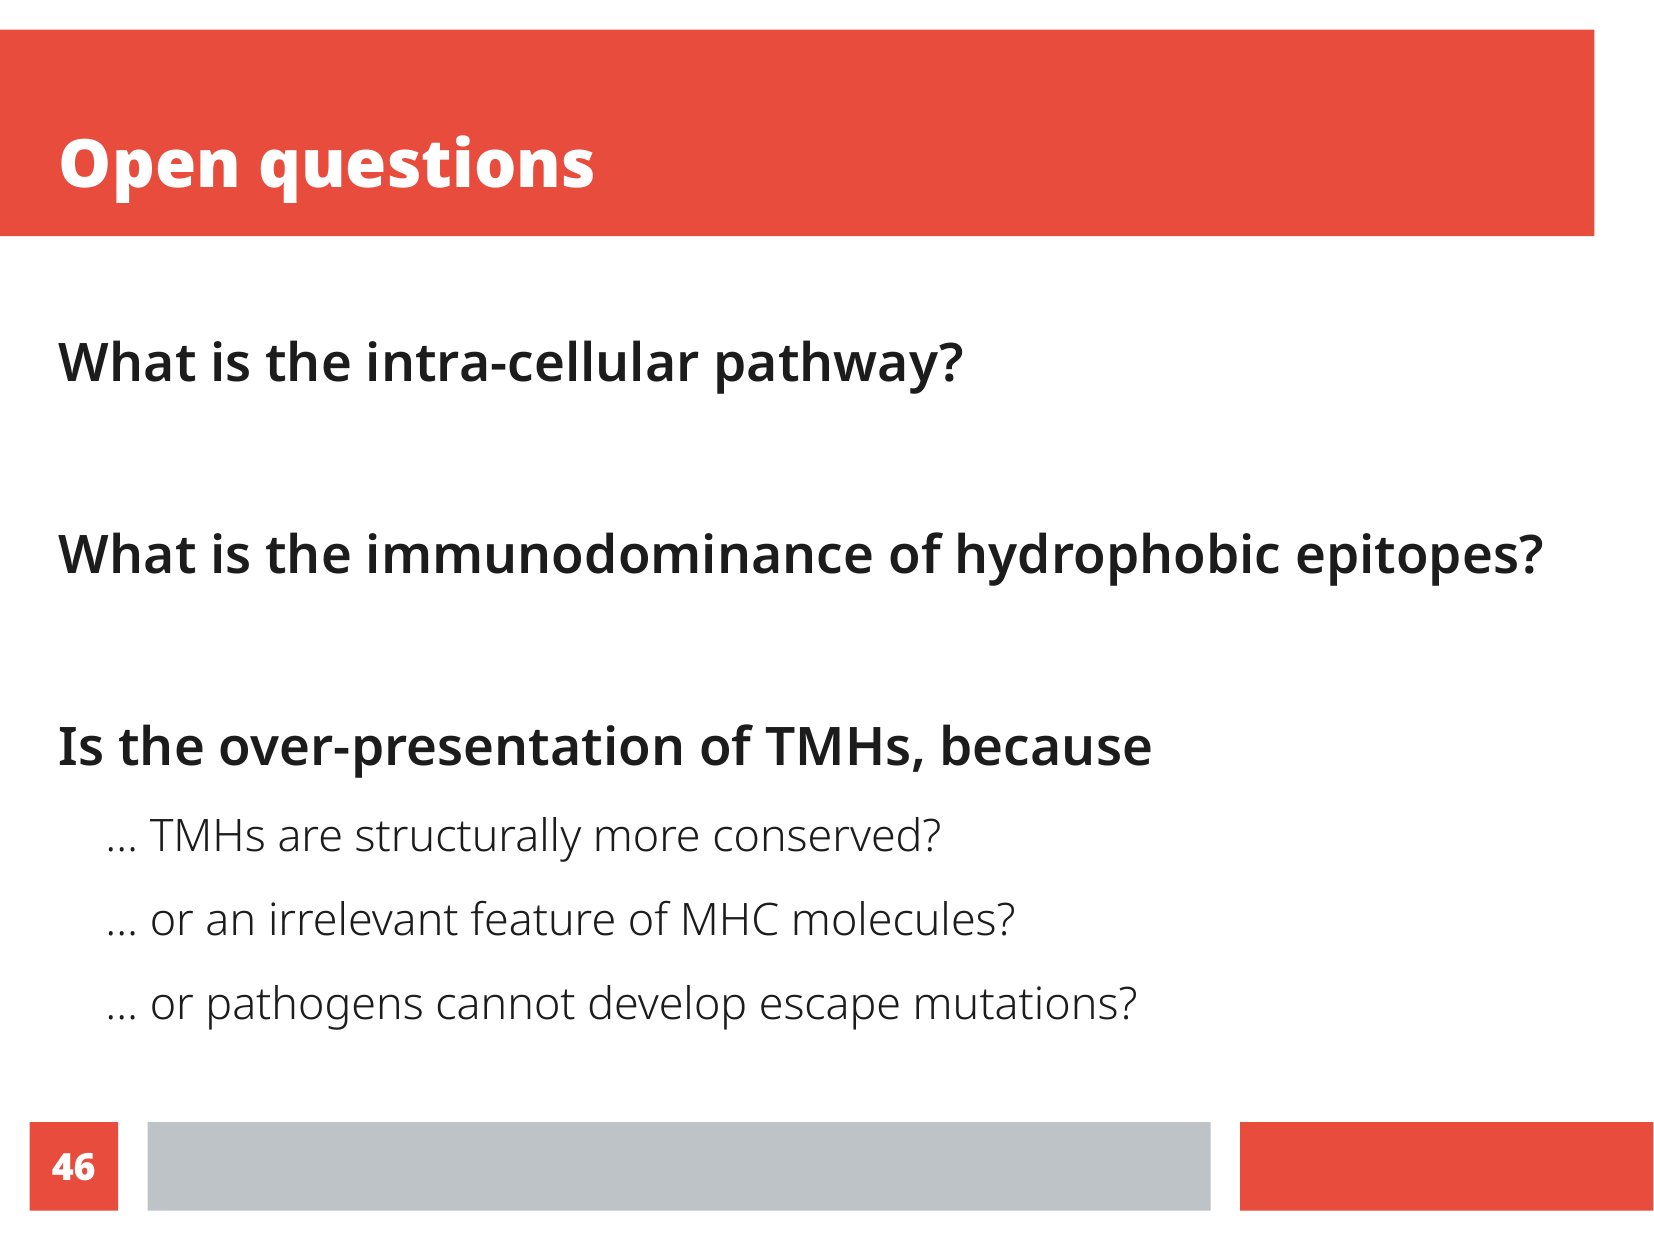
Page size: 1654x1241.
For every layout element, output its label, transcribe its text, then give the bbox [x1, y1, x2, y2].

title Open questions [59, 59, 1595, 207]
list What is the intra-cellular pathway? What is the immunodominance of hydrophobic epitopes? Is the over-presentation of TMHs, because … TMHs are structurally more conserved? … or an irrelevant feature of MHC molecules? … or pathogens cannot develop escape mutations? [59, 324, 1565, 1093]
